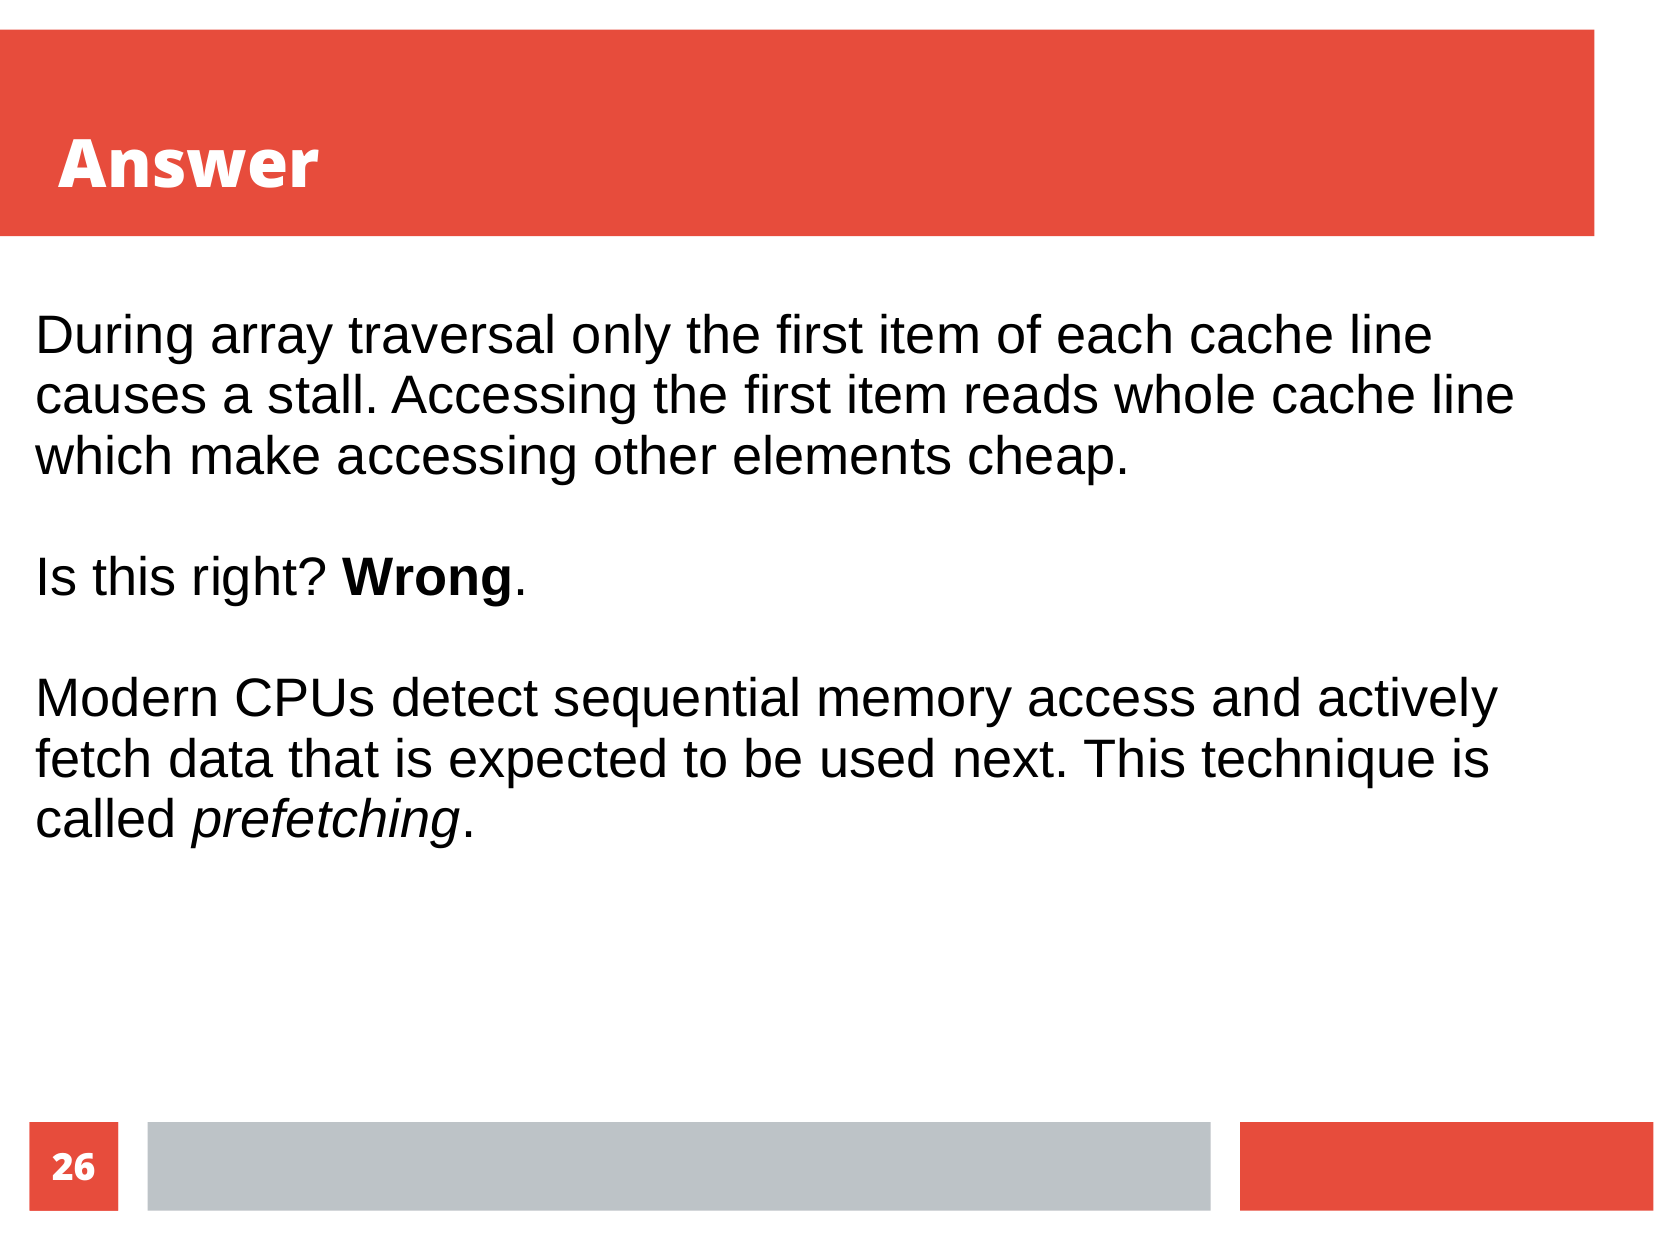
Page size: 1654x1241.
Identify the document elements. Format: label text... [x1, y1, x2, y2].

text_box During array traversal only the first item of each cache line causes a stall. Accessing the first item reads whole cache line which make accessing other elements cheap. Is this right? Wrong. Modern CPUs detect sequential memory access and actively fetch data that is expected to be used next. This technique is called prefetching. [35, 304, 1595, 925]
title Answer [59, 59, 1595, 207]
